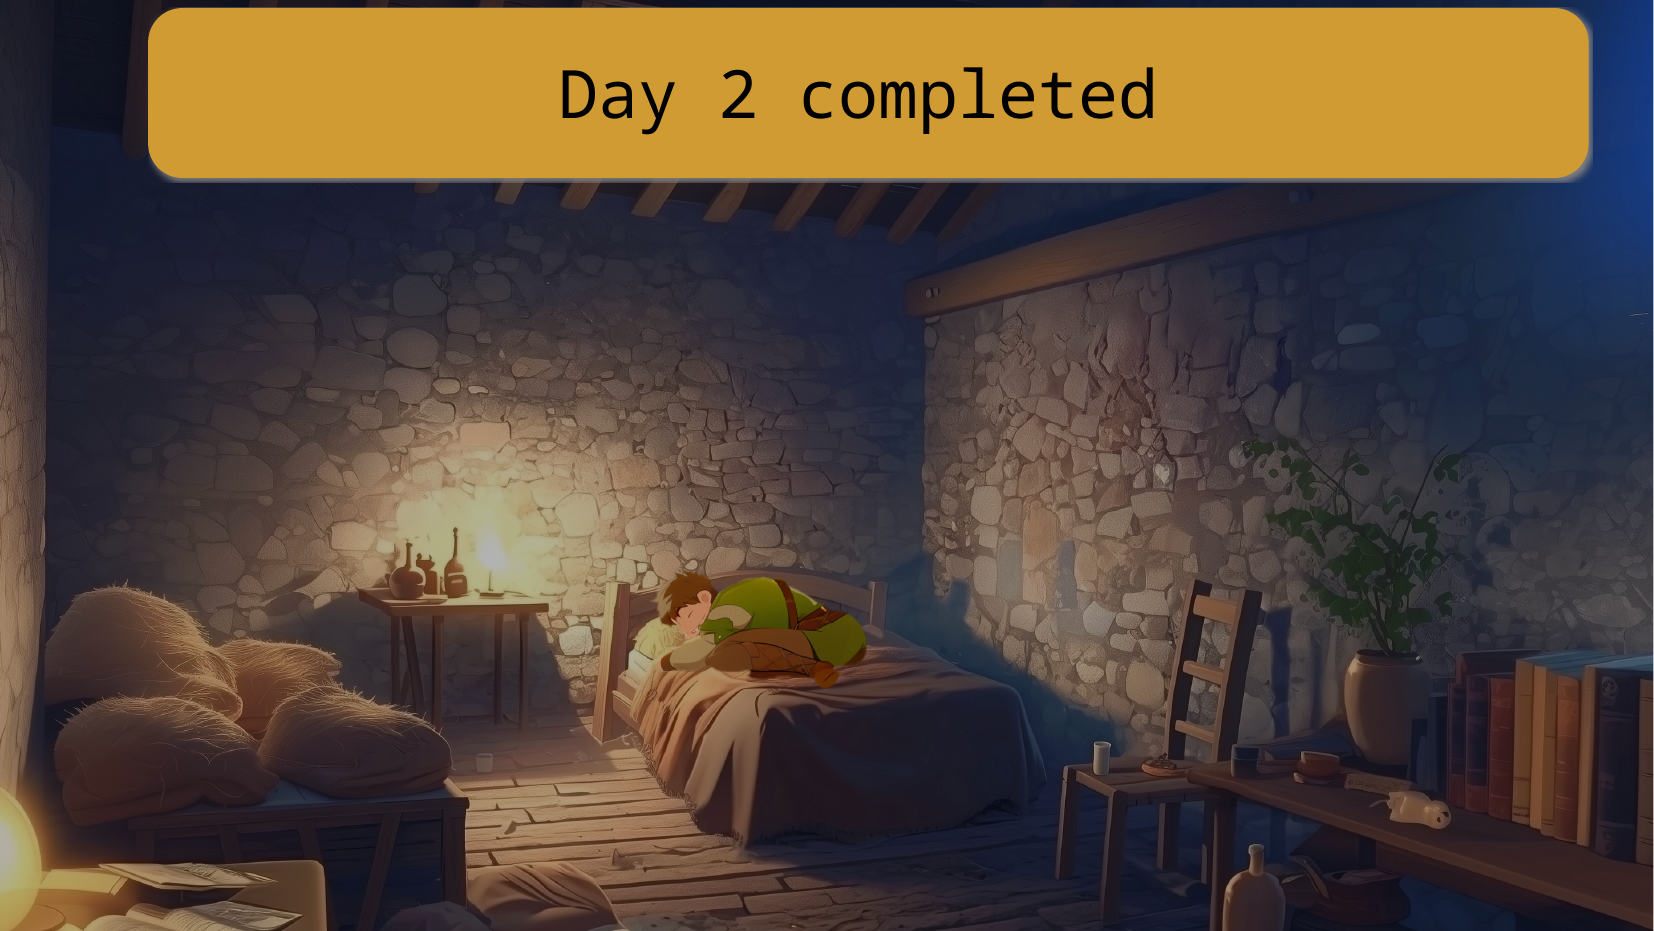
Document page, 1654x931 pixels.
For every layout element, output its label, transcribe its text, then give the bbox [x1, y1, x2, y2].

picture [0, 0, 1654, 931]
text_box Day 2 completed [148, 8, 1589, 178]
